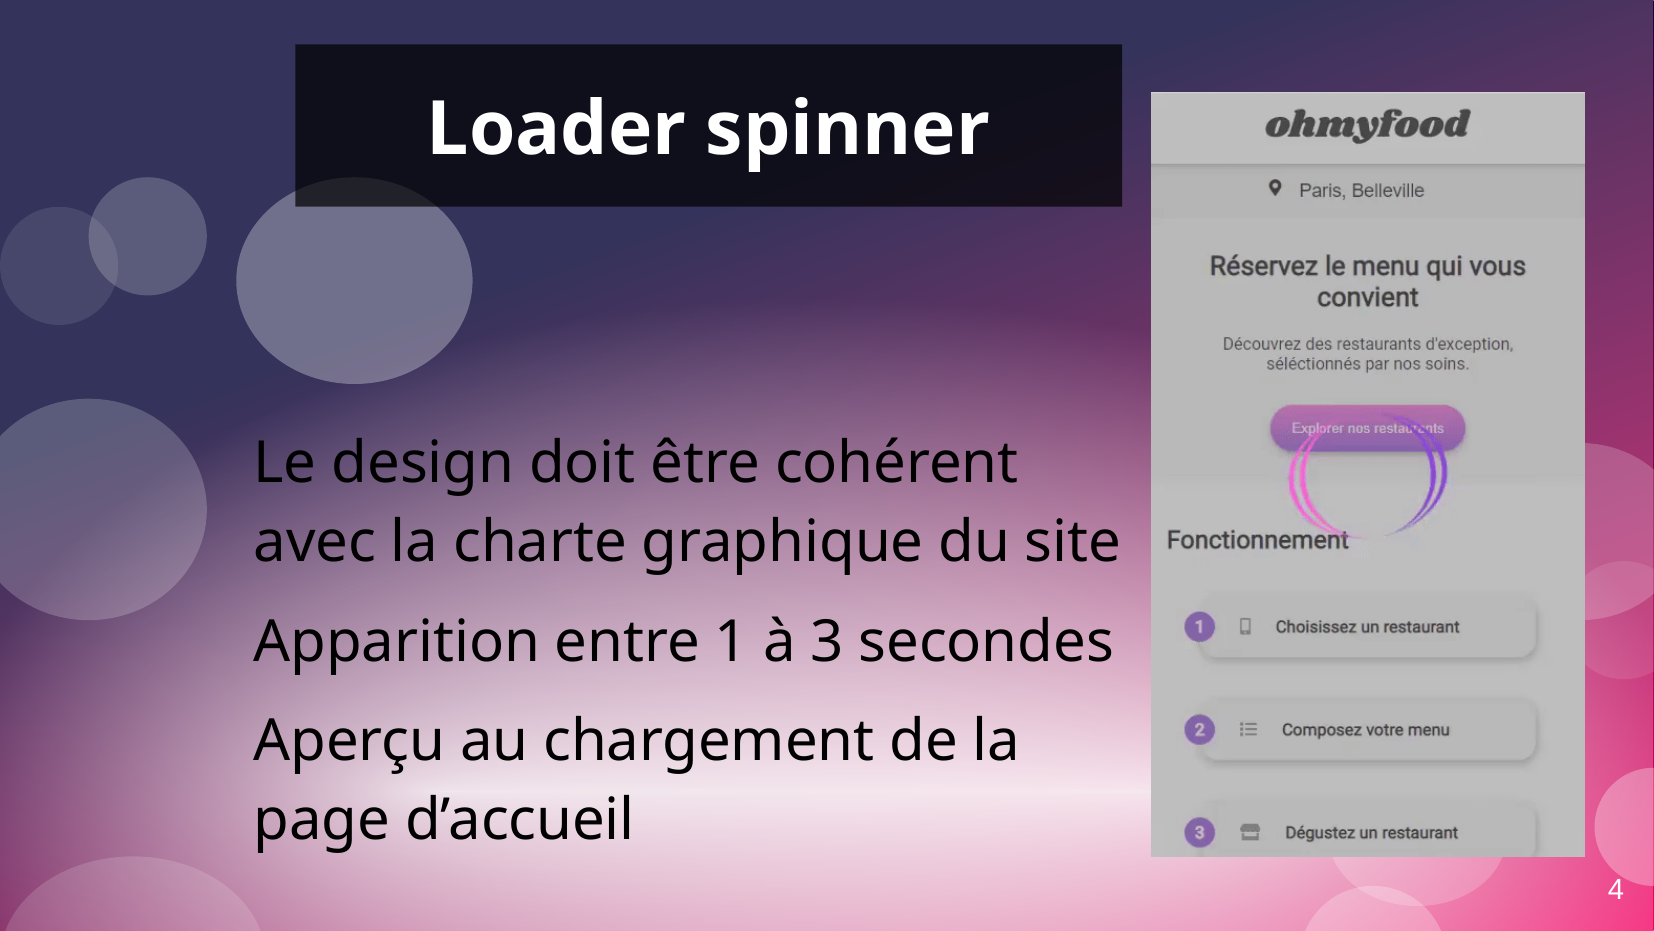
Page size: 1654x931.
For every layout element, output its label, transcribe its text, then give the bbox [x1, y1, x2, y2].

text_box Le design doit être cohérent avec la charte graphique du site Apparition entre 1 à 3 secondes Aperçu au chargement de la page d’accueil [177, 324, 1152, 916]
title Loader spinner [295, 44, 1123, 207]
picture [1151, 92, 1585, 857]
